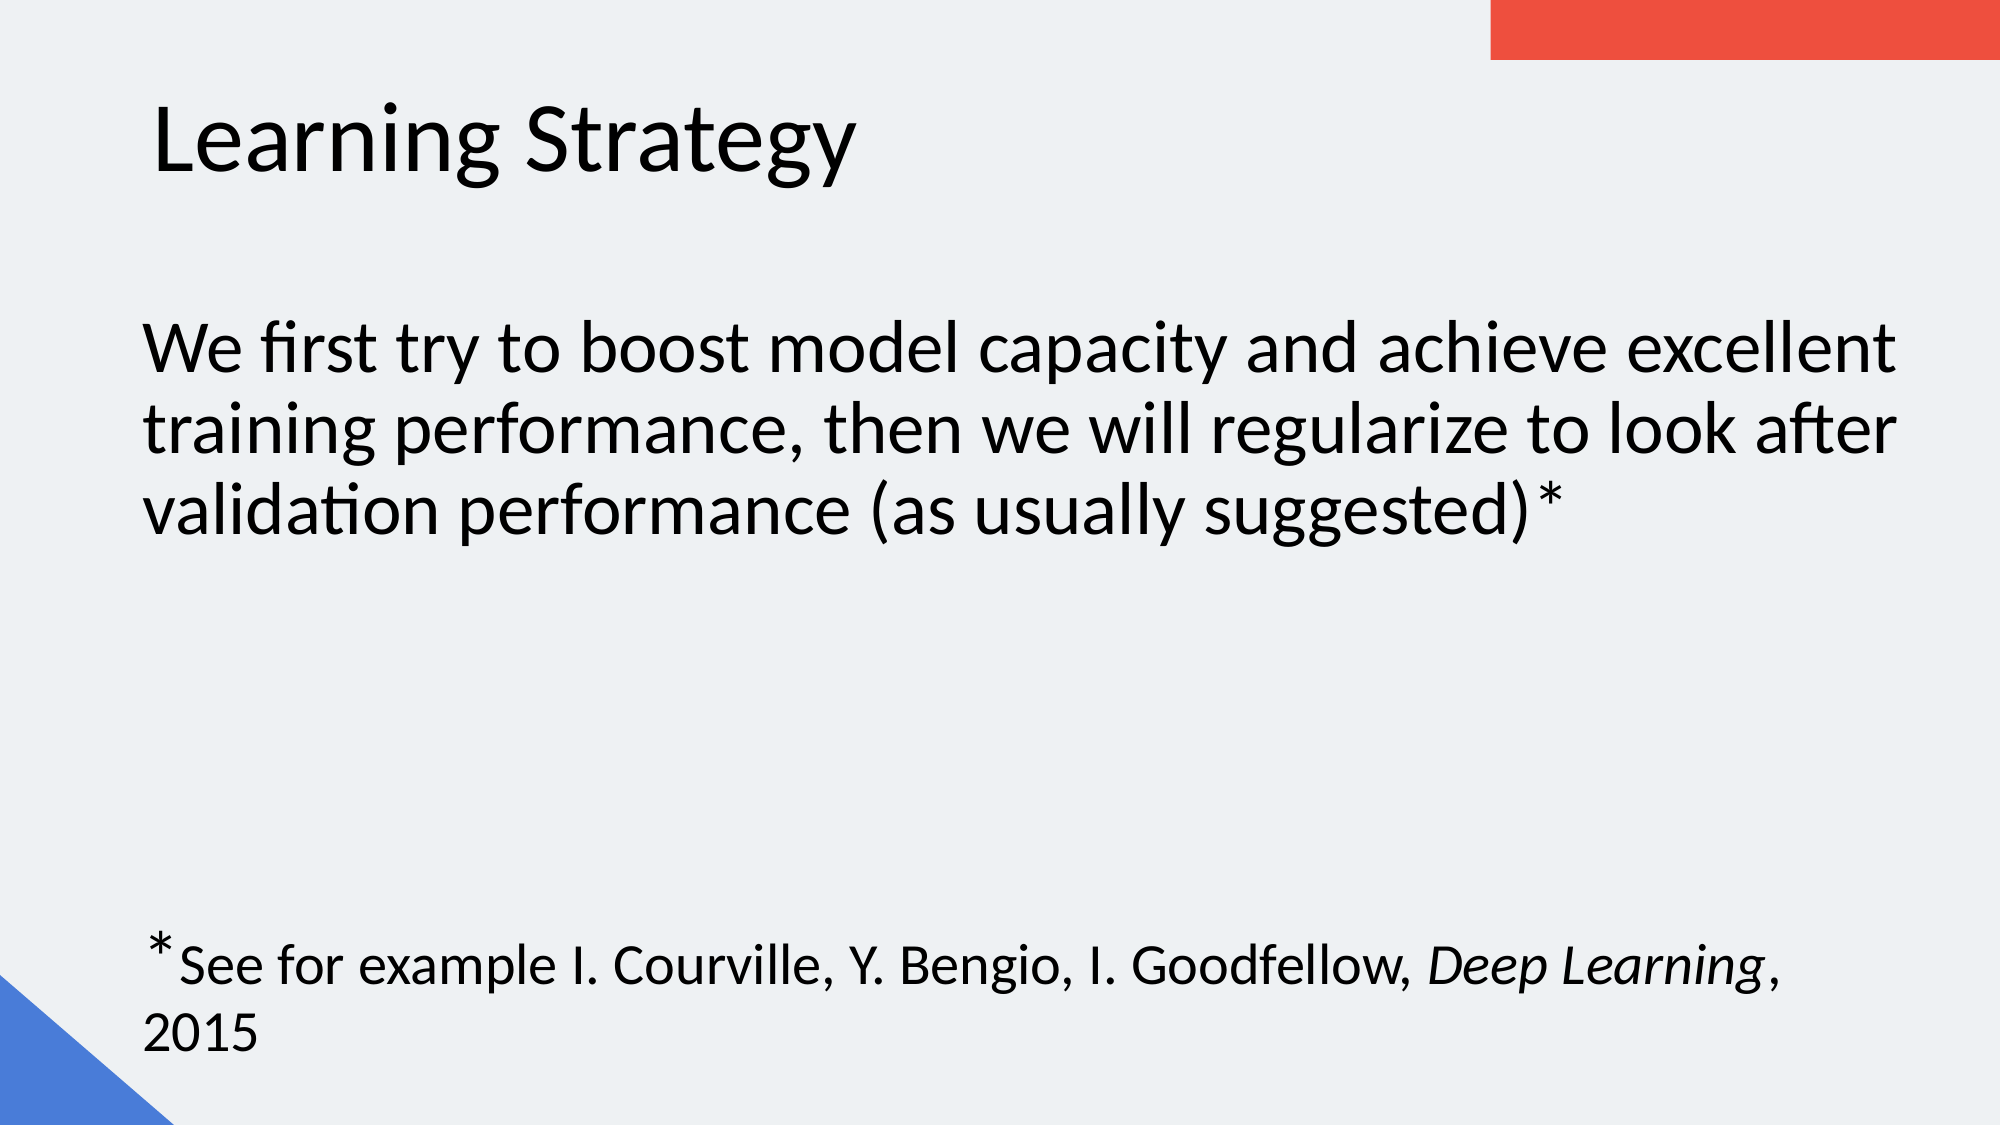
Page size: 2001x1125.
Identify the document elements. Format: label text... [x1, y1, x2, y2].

list We first try to boost model capacity and achieve excellent training performance, then we will regularize to look after validation performance (as usually suggested)* *See for example I. Courville, Y. Bengio, I. Goodfellow, Deep Learning, 2015 [90, 299, 1921, 961]
text_box [1490, 0, 2000, 60]
text_box [0, 974, 174, 1125]
title Learning Strategy [137, 22, 1863, 240]
